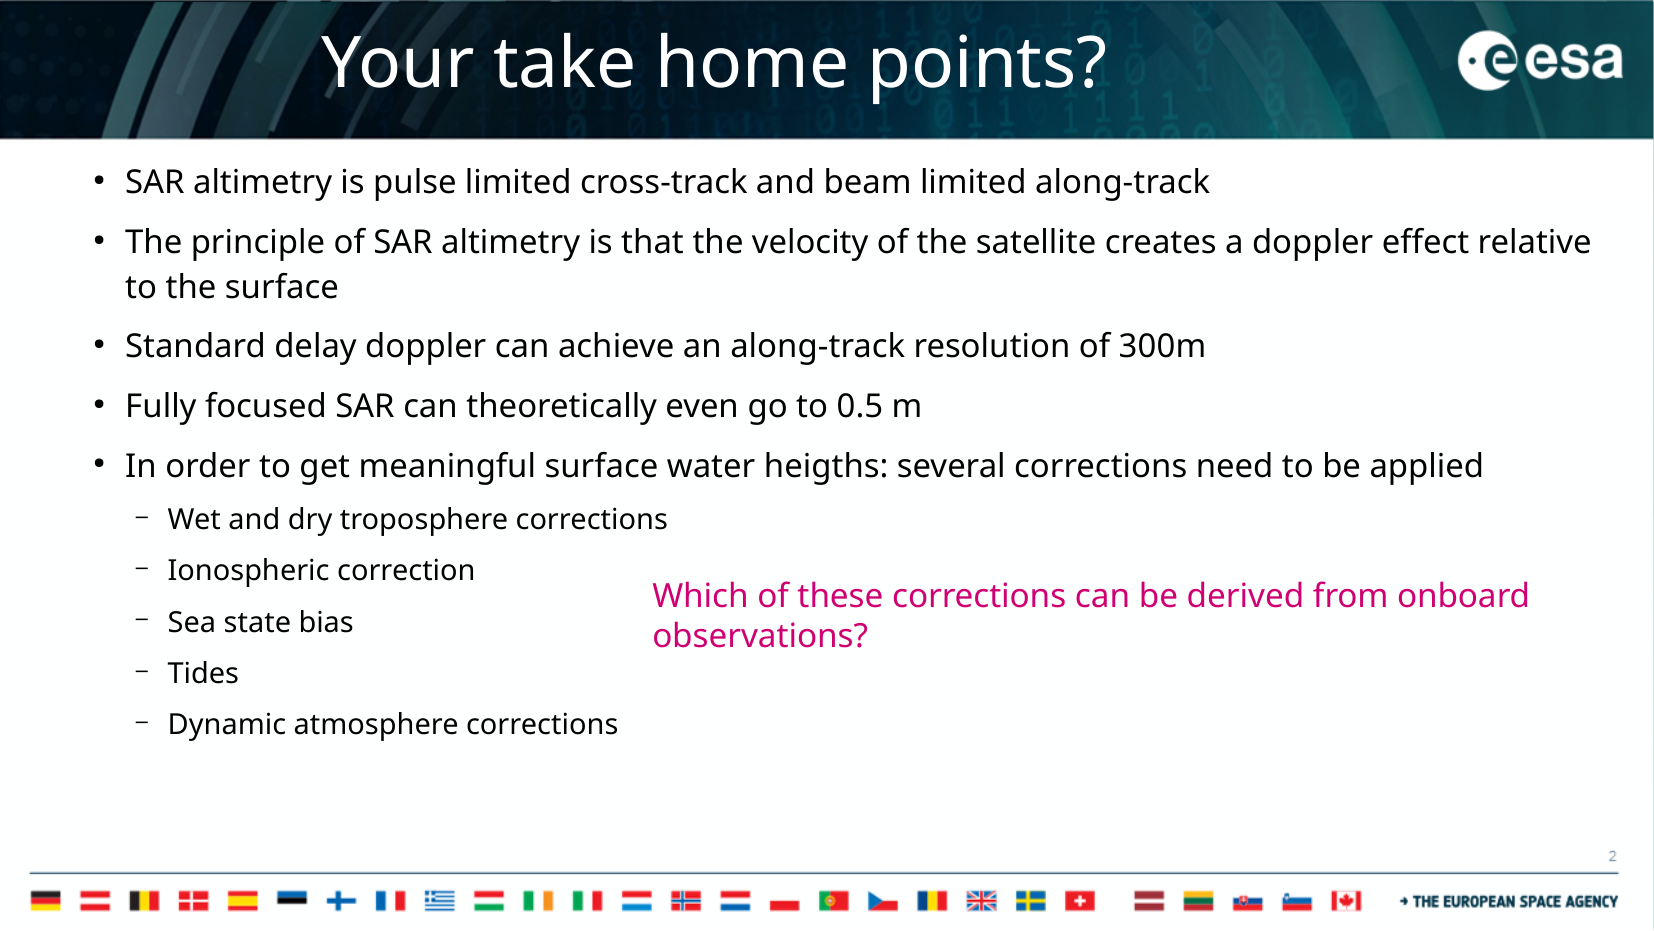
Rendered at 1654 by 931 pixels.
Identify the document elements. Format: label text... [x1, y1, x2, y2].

text_box Which of these corrections can be derived from onboard observations? [637, 566, 1613, 662]
list SAR altimetry is pulse limited cross-track and beam limited along-track The principle of SAR altimetry is that the velocity of the satellite creates a doppler effect relative to the surface Standard delay doppler can achieve an along-track resolution of 300m Fully focused SAR can theoretically even go to 0.5 m In order to get meaningful surface water heigths: several corrections need to be applied Wet and dry troposphere corrections Ionospheric correction Sea state bias Tides Dynamic atmosphere corrections [82, 158, 1613, 751]
title Your take home points? [29, 17, 1401, 102]
picture [0, 0, 1654, 931]
